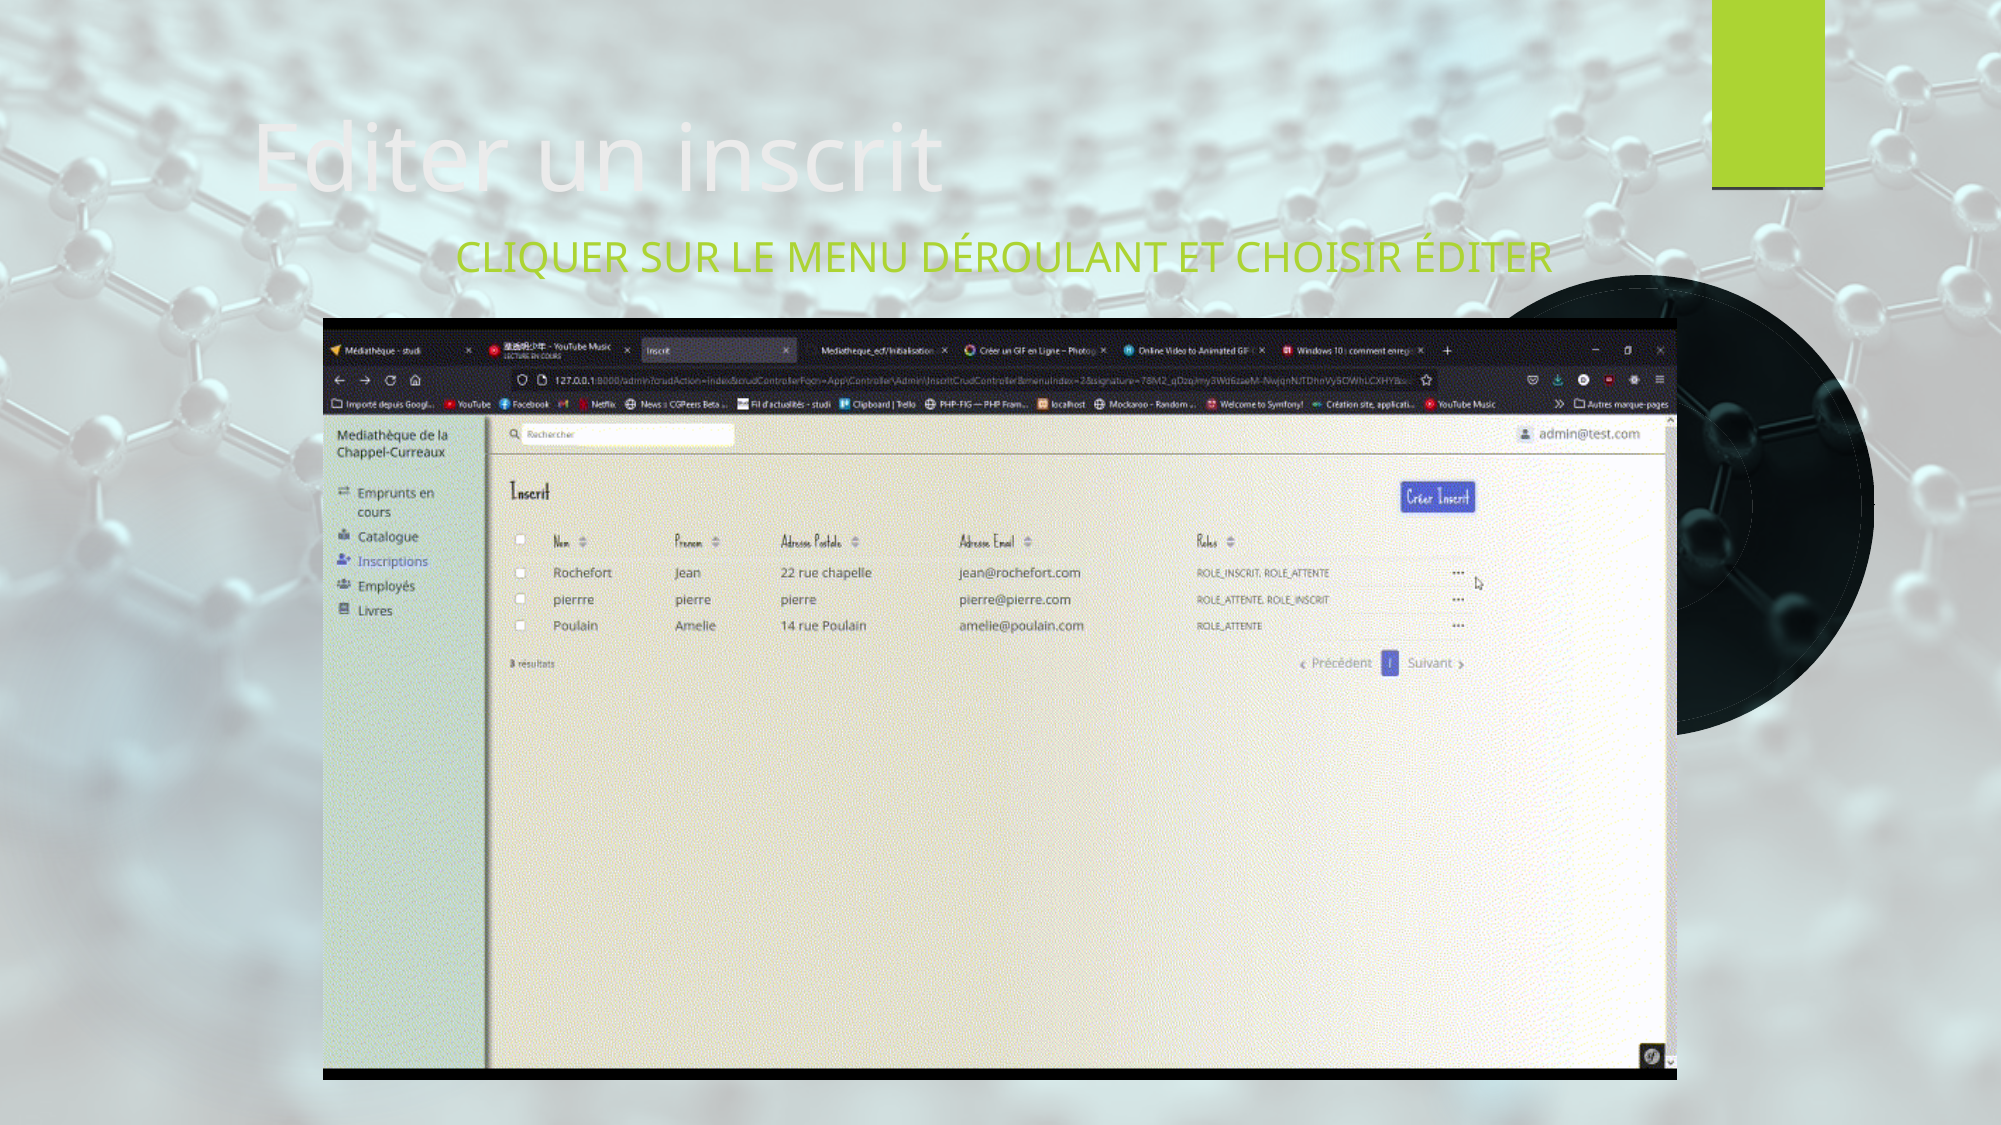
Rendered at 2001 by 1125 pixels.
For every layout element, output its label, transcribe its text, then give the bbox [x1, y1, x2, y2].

title Editer un inscrit [235, 90, 1594, 215]
picture [0, 0, 2000, 1125]
text_box [1712, 0, 1825, 187]
subtitle Cliquer sur le menu déroulant et choisir éditer [440, 223, 1888, 365]
